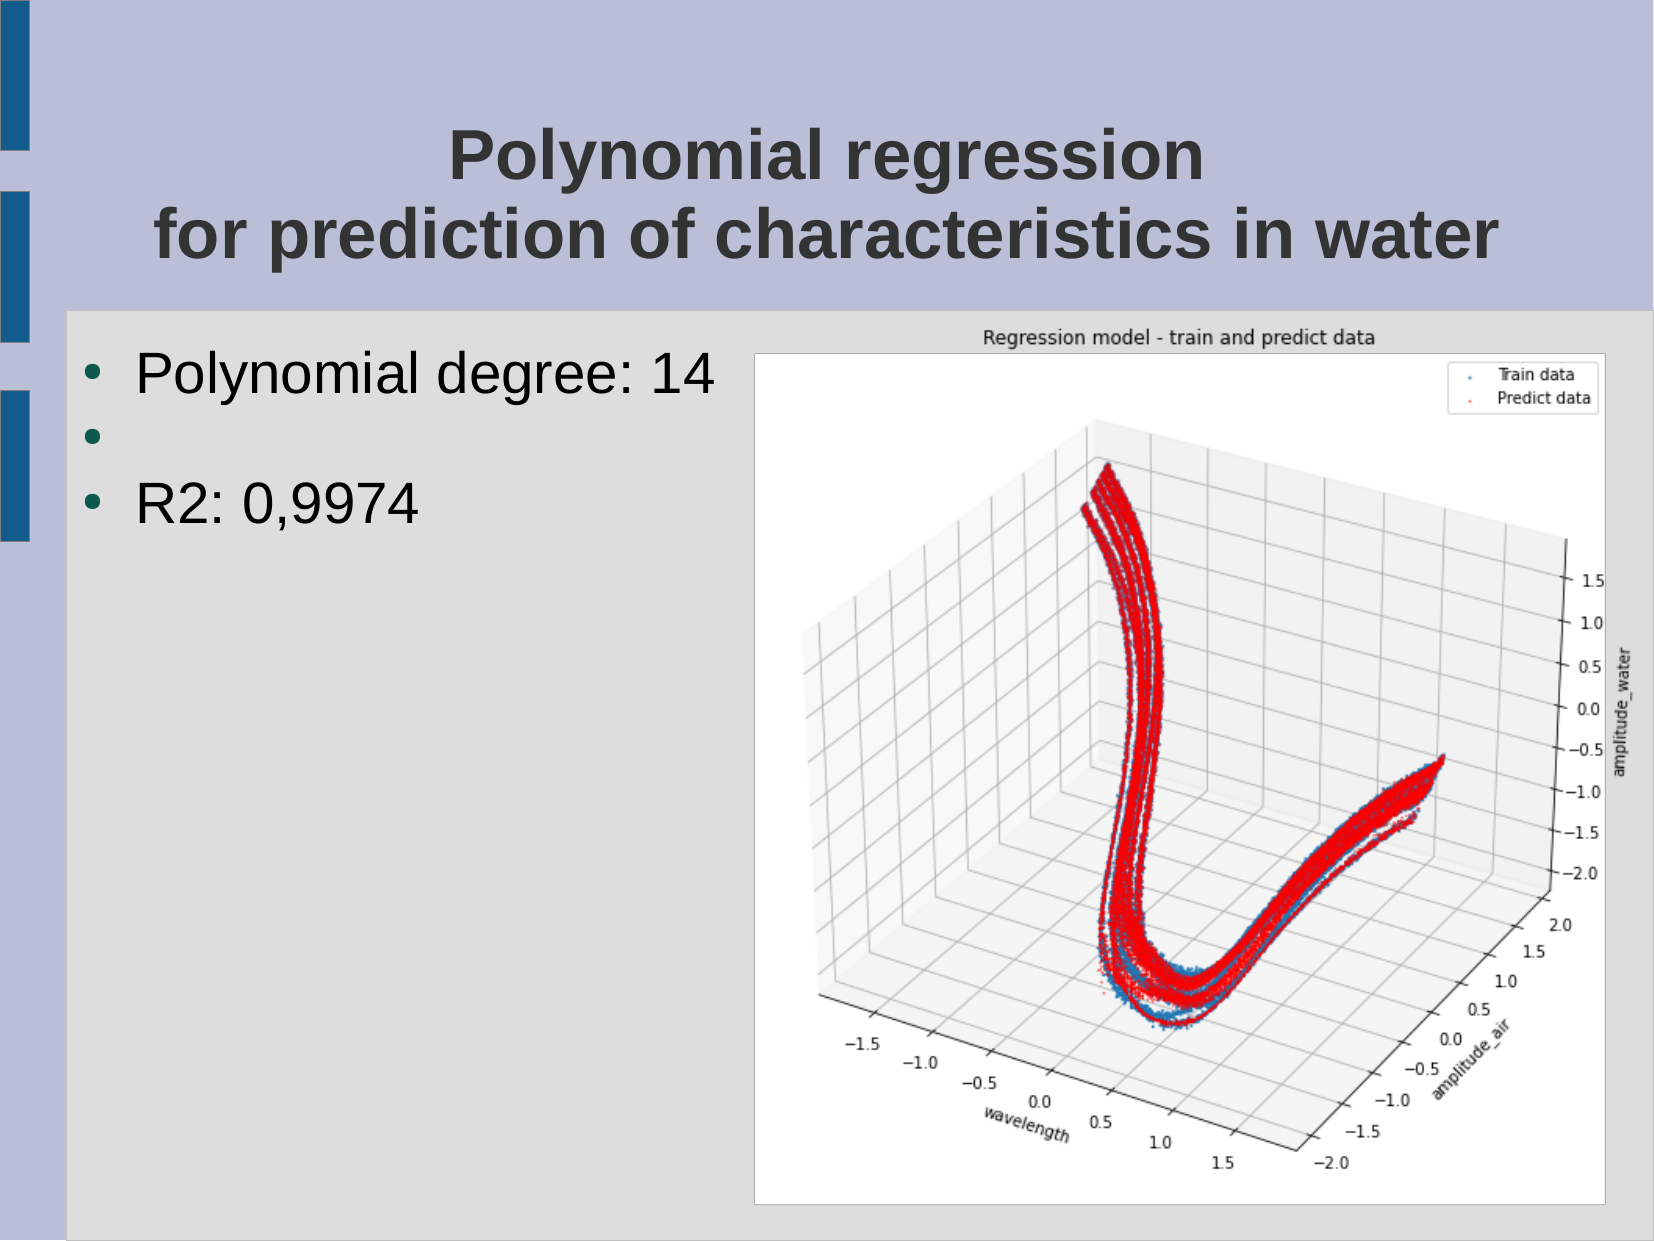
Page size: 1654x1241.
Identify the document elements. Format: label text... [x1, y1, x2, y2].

title Polynomial regression for prediction of characteristics in water [121, 91, 1534, 299]
list Polynomial degree: 14 R2: 0,9974 [64, 340, 744, 1123]
picture [744, 318, 1643, 1216]
